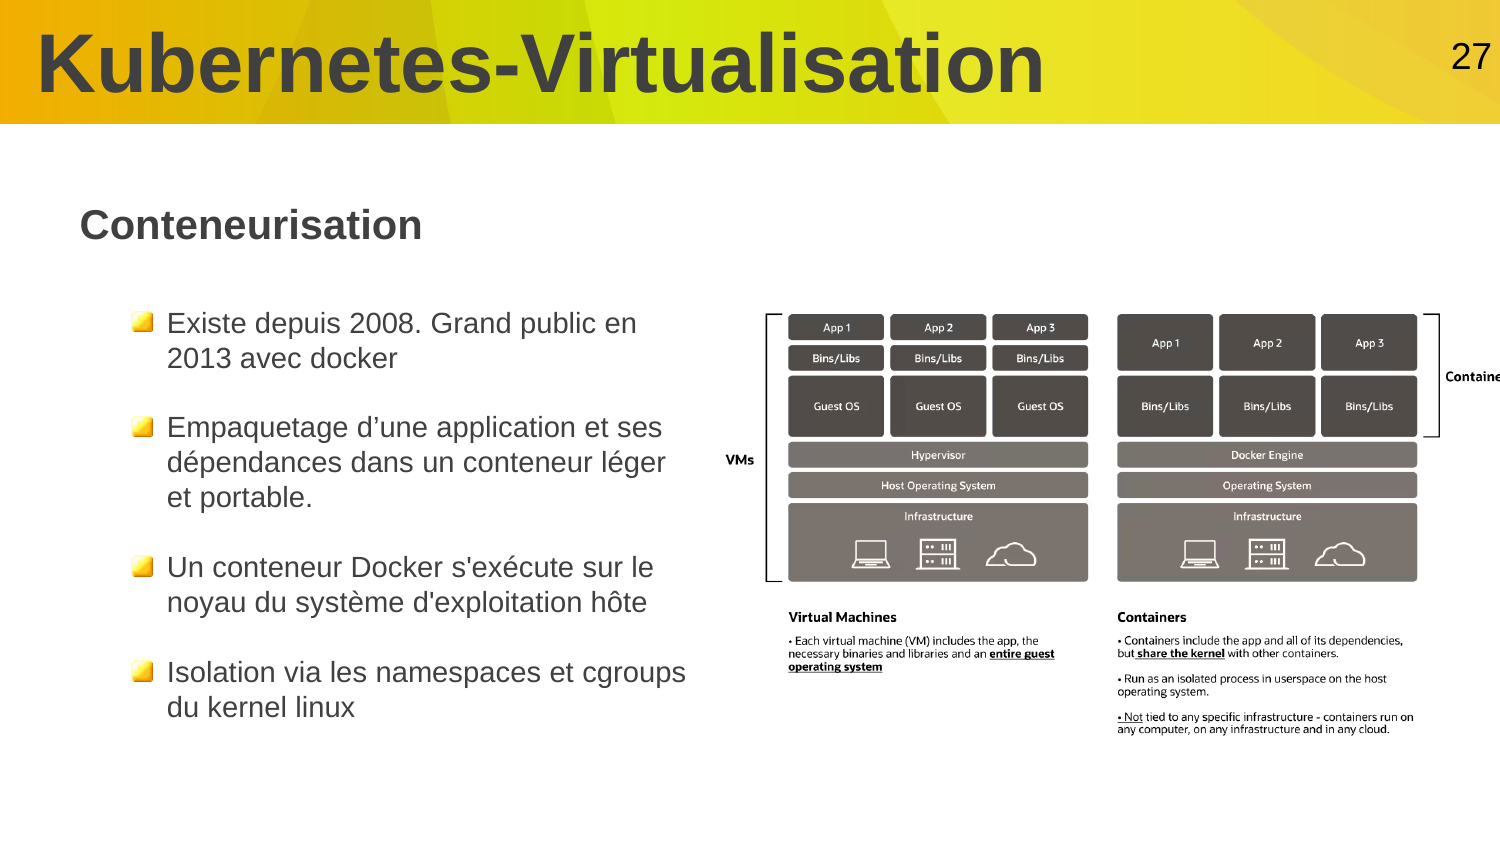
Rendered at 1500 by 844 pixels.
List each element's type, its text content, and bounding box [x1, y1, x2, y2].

text_box <numéro> [1321, 35, 1493, 106]
text_box Existe depuis 2008. Grand public en 2013 avec docker Empaquetage d’une application et ses dépendances dans un conteneur léger et portable. Un conteneur Docker s'exécute sur le noyau du système d'exploitation hôte Isolation via les namespaces et cgroups du kernel linux [66, 296, 679, 721]
picture [0, 0, 1500, 844]
text_box Kubernetes-Virtualisation [0, 0, 1498, 130]
text_box Conteneurisation [64, 185, 1459, 261]
